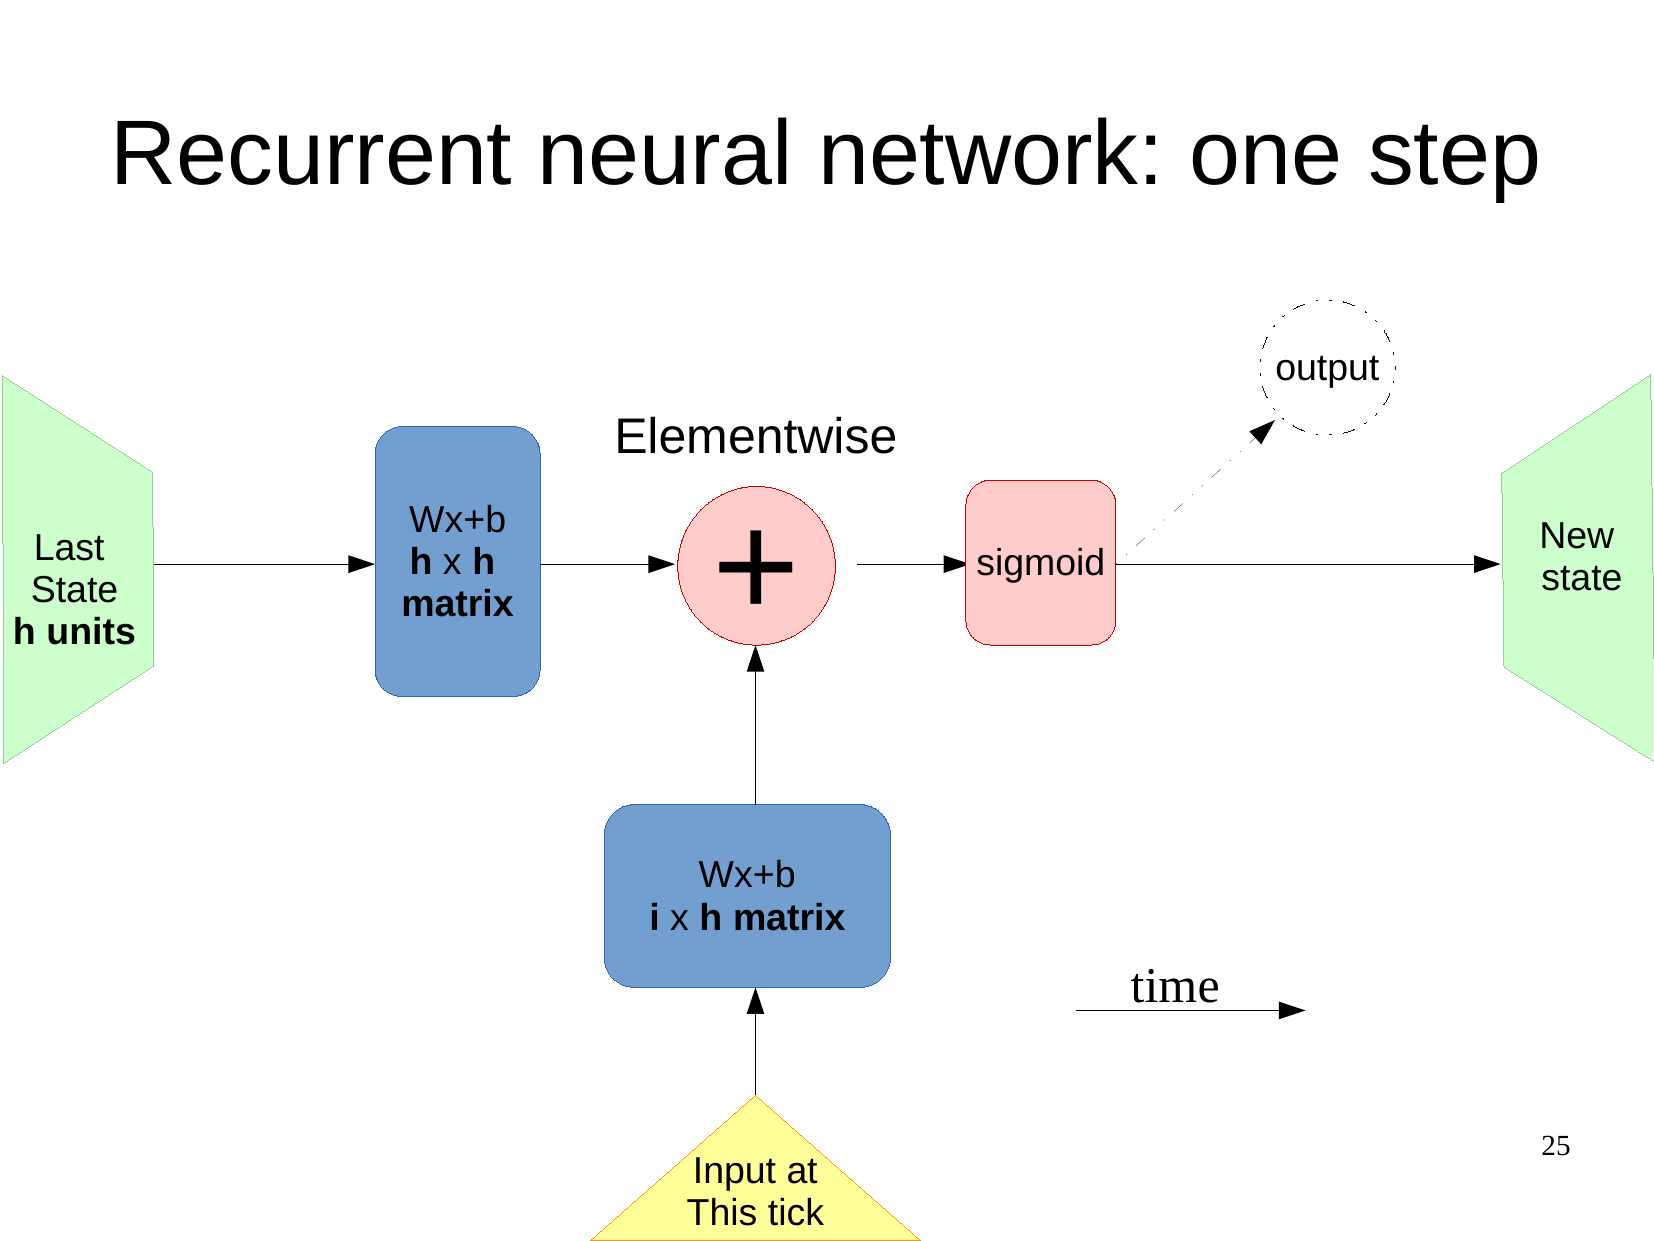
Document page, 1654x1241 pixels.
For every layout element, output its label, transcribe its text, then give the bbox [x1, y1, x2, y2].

text_box Wx+b i x h matrix [604, 804, 891, 988]
text_box Input at This tick [590, 1095, 921, 1241]
text_box + [677, 486, 836, 646]
text_box output [1260, 300, 1396, 436]
text_box New state [1483, 507, 1654, 606]
text_box Last State h units [0, 519, 169, 703]
text_box Wx+b h x h matrix [375, 426, 541, 697]
text_box [3, 703, 97, 764]
text_box Elementwise [599, 400, 913, 472]
text_box sigmoid [965, 480, 1116, 646]
text_box [1503, 606, 1654, 762]
text_box time [1115, 957, 1235, 1014]
title Recurrent neural network: one step [82, 49, 1571, 257]
text_box [1501, 374, 1653, 507]
text_box [2, 375, 153, 519]
